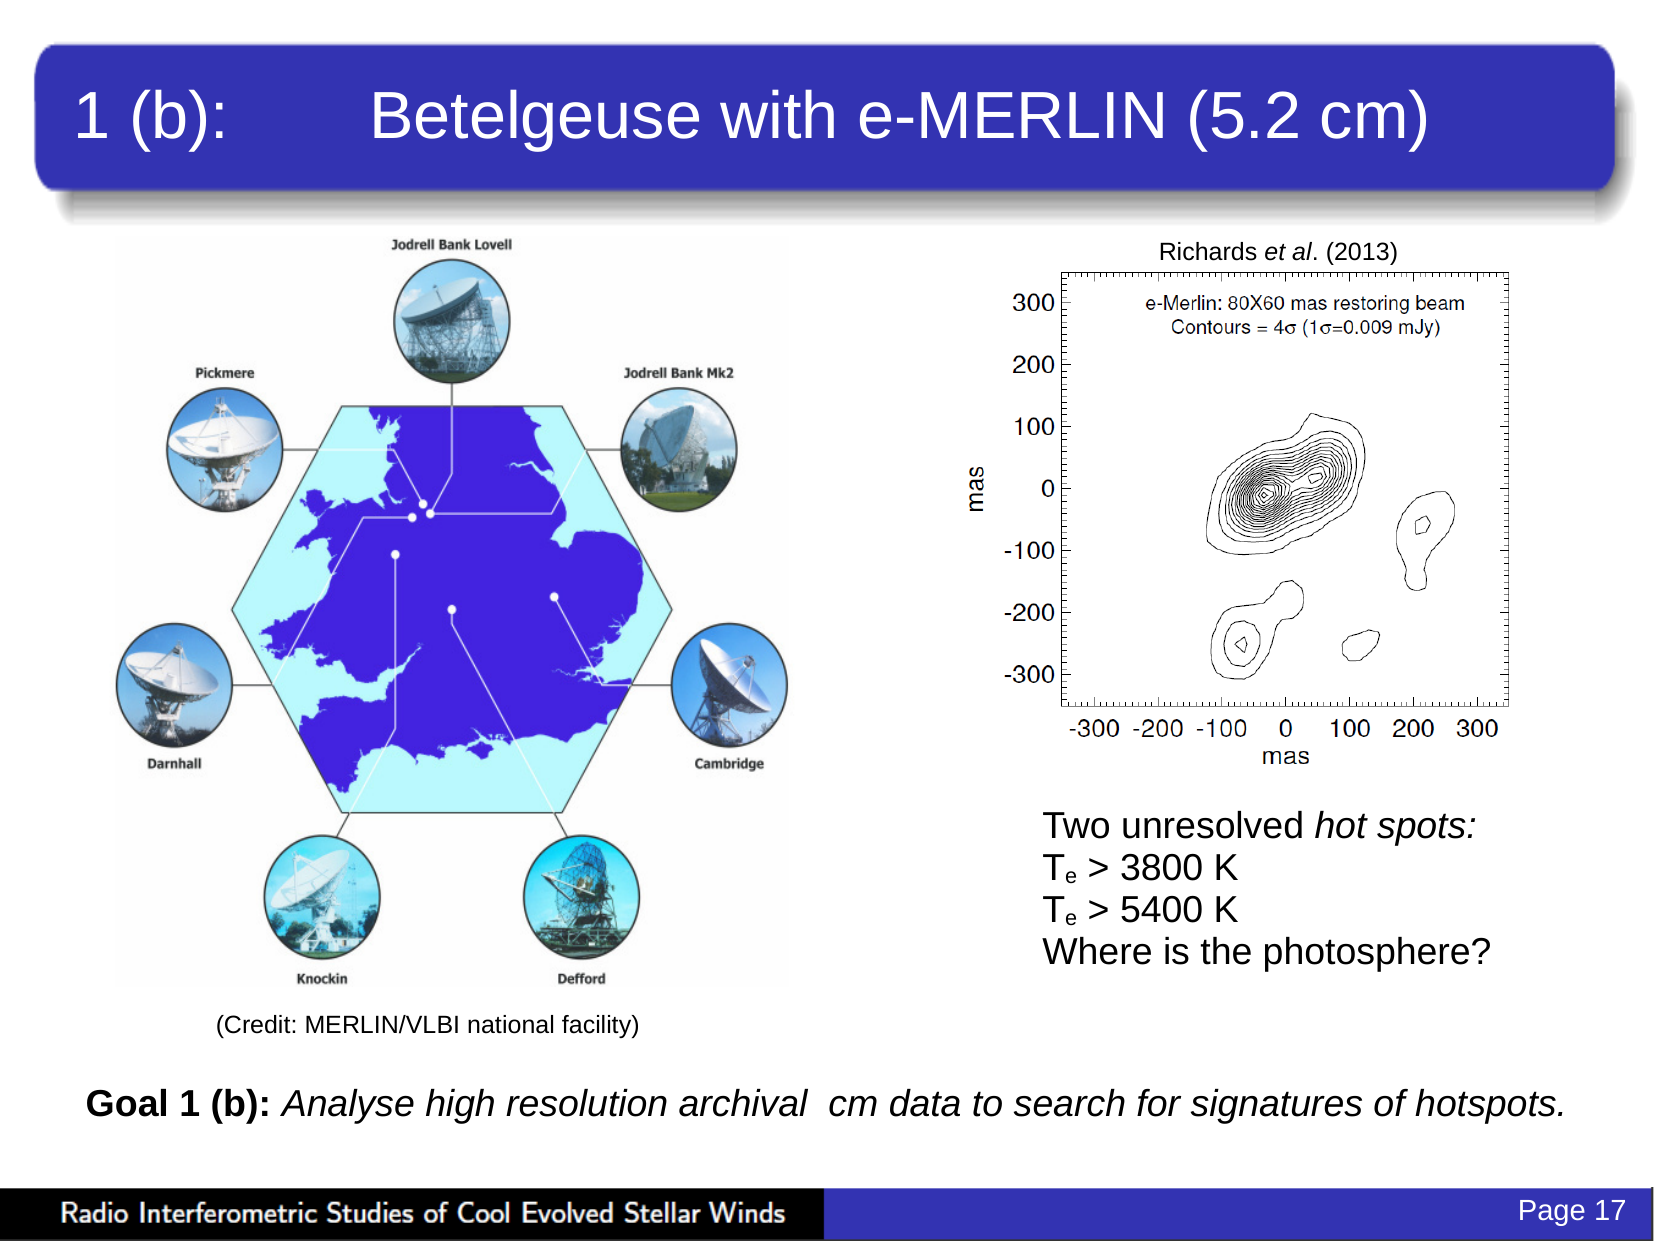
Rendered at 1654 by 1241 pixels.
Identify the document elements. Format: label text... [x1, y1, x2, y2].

picture [0, 1187, 1654, 1241]
text_box Richards et al. (2013) [1027, 230, 1530, 290]
text_box (Credit: MERLIN/VLBI national facility) [147, 1003, 709, 1063]
text_box Goal 1 (b): Analyse high resolution archival cm data to search for signatures of hotspots. [70, 1074, 1607, 1164]
text_box 1 (b): Betelgeuse with e-MERLIN (5.2 cm) [59, 70, 1595, 236]
picture [23, 29, 1648, 987]
picture [944, 265, 1518, 768]
text_box Page 17 [814, 1187, 1642, 1235]
text_box Two unresolved hot spots: Te > 3800 K Te > 5400 K Where is the photosphere? [1027, 797, 1565, 1005]
